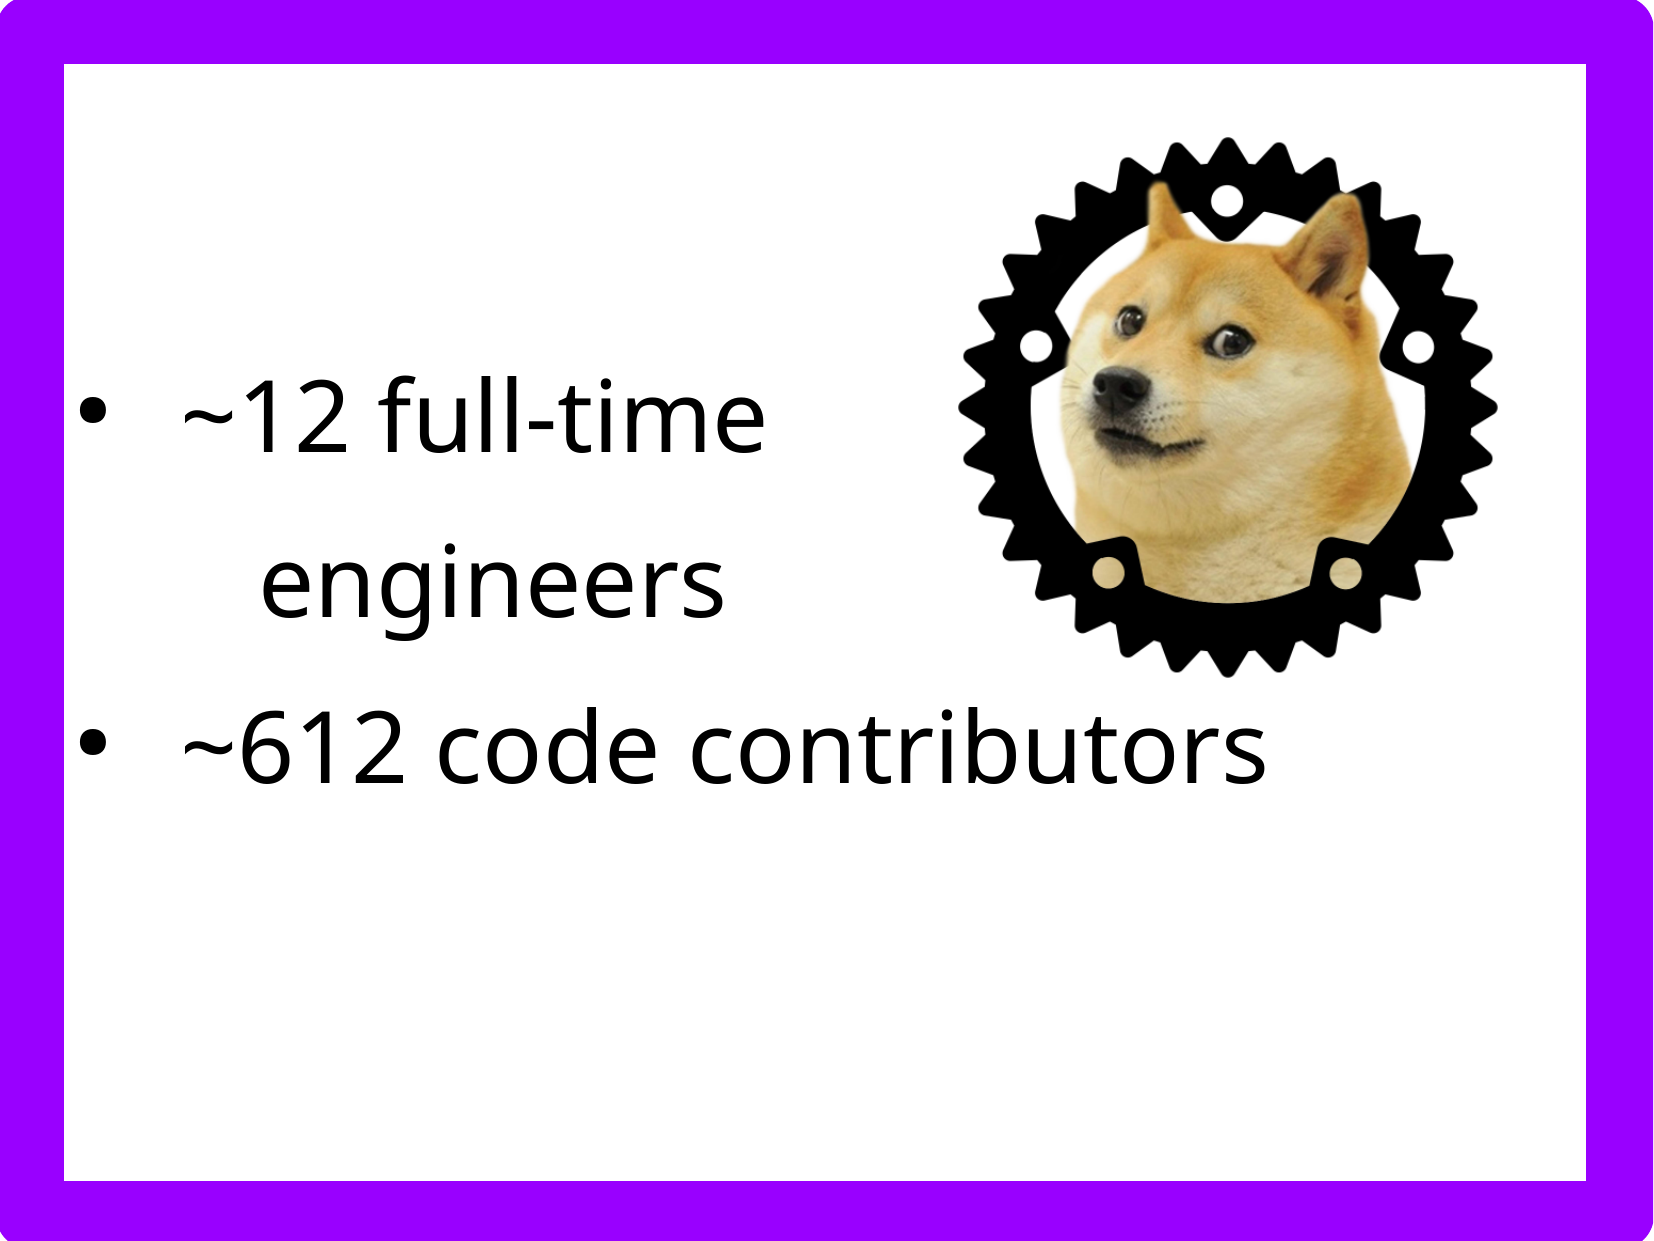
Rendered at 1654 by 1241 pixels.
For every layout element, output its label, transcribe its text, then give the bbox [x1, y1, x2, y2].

list ~12 full-time engineers ~612 code contributors [57, 345, 1546, 1215]
picture [955, 134, 1501, 681]
